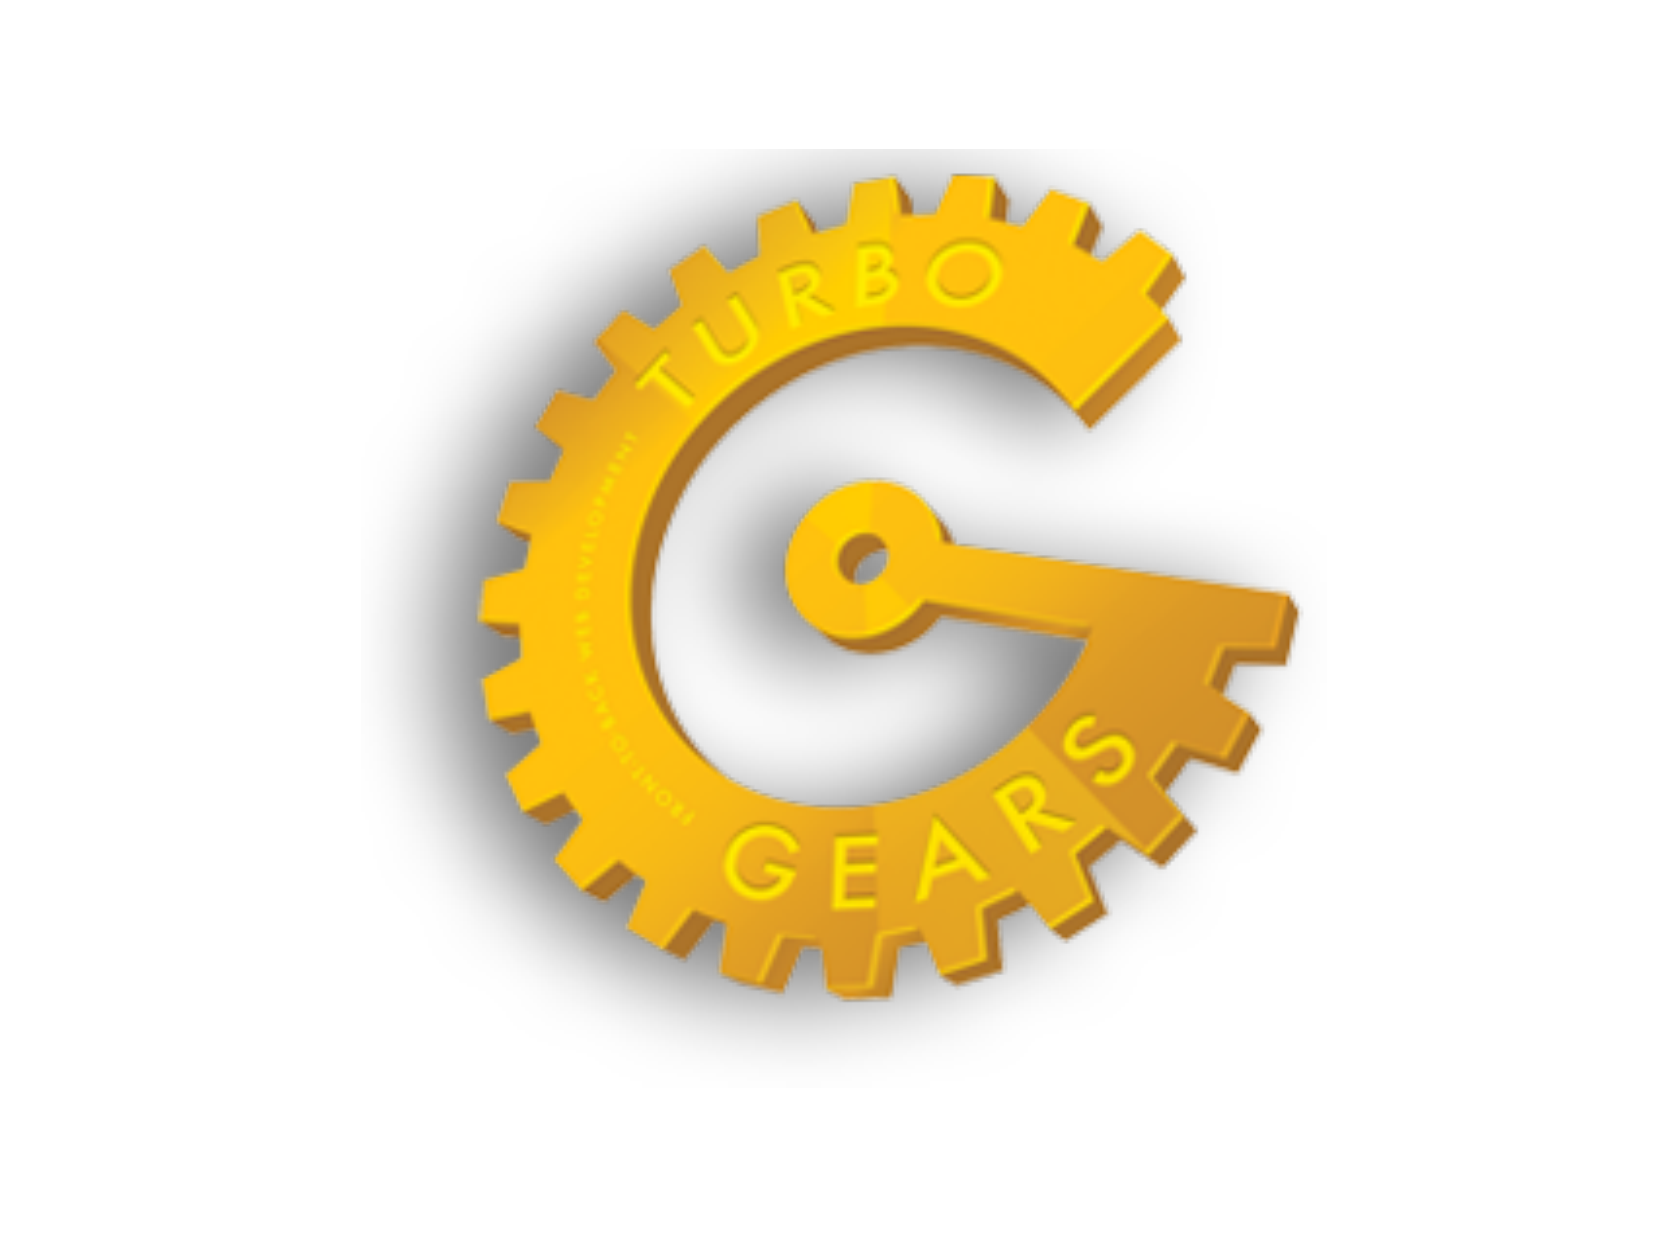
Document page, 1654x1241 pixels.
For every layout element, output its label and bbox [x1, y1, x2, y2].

picture [361, 149, 1327, 1088]
